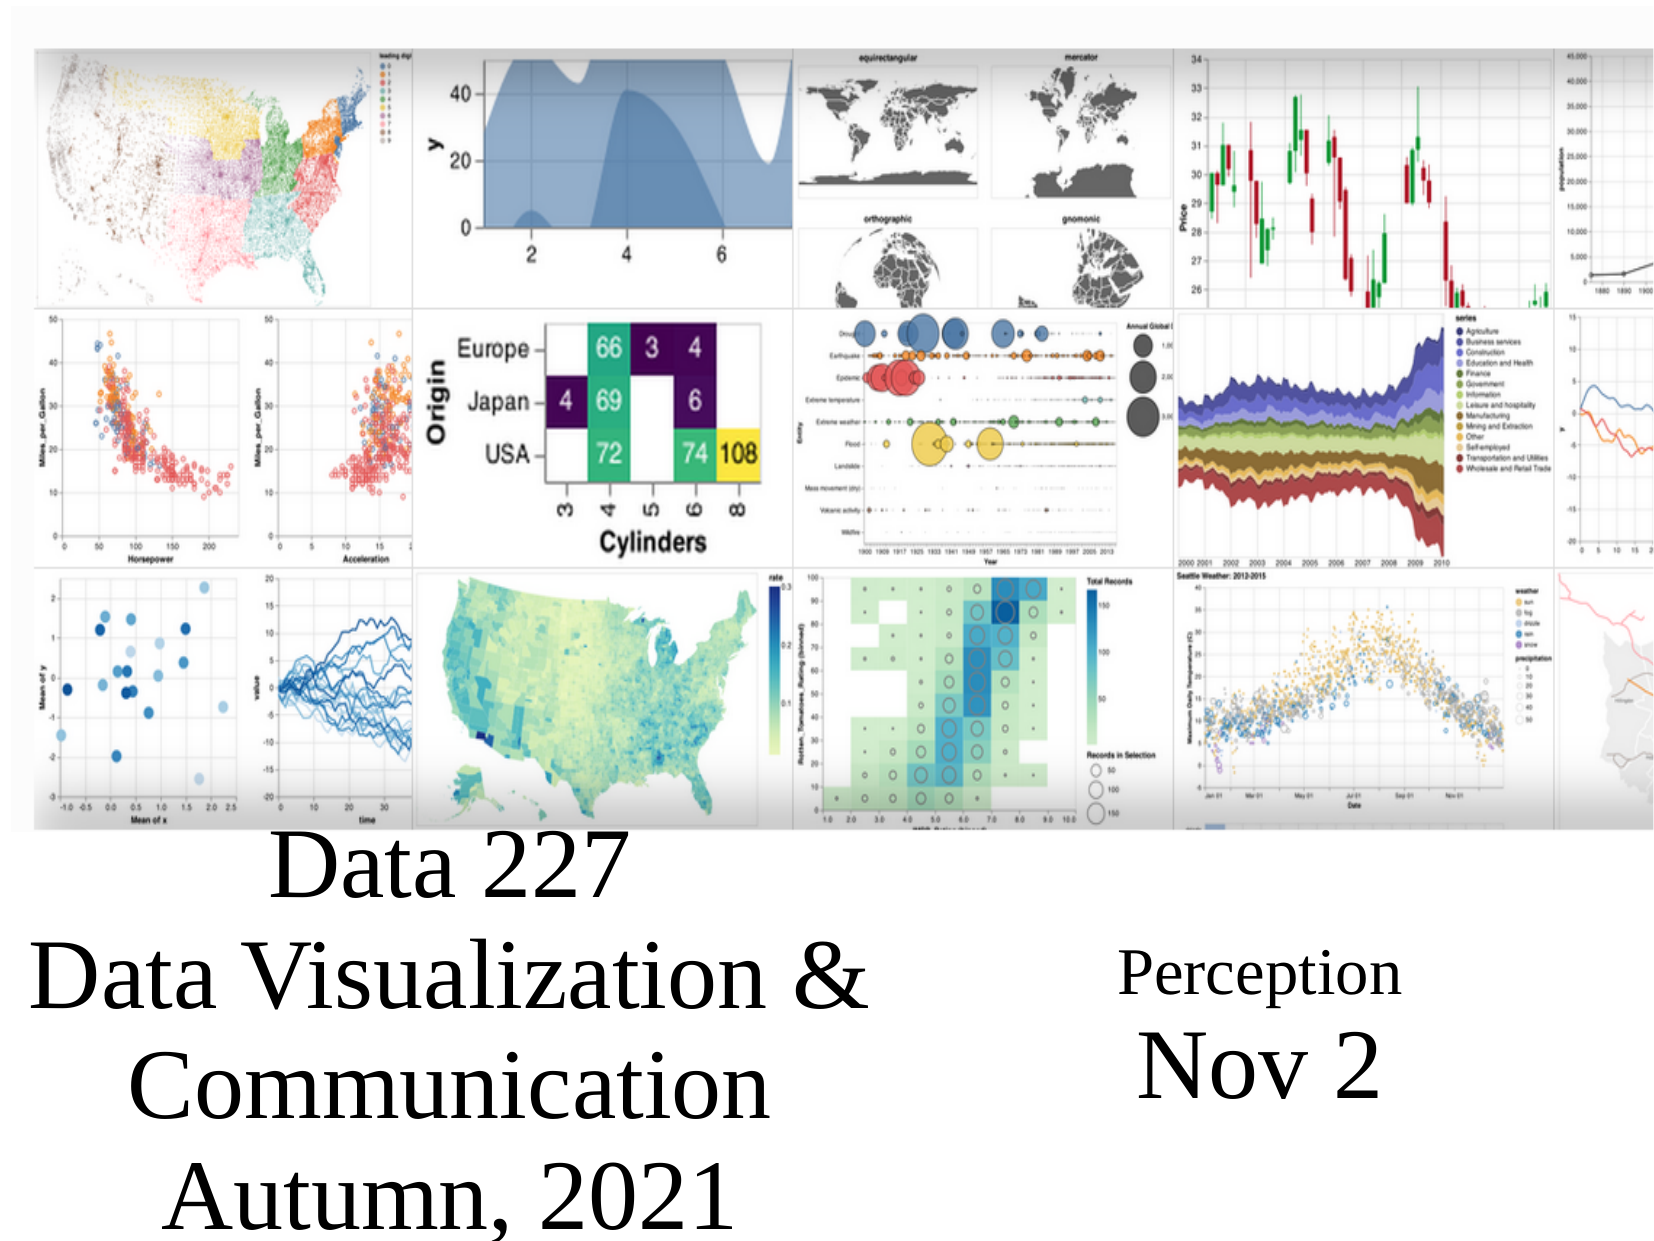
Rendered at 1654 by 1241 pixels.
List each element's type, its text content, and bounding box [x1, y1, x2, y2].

text_box Data 227 Data Visualization & Communication Autumn, 2021 [0, 664, 931, 1241]
text_box Perception Nov 2 [945, 870, 1576, 1186]
picture [11, 6, 1654, 832]
